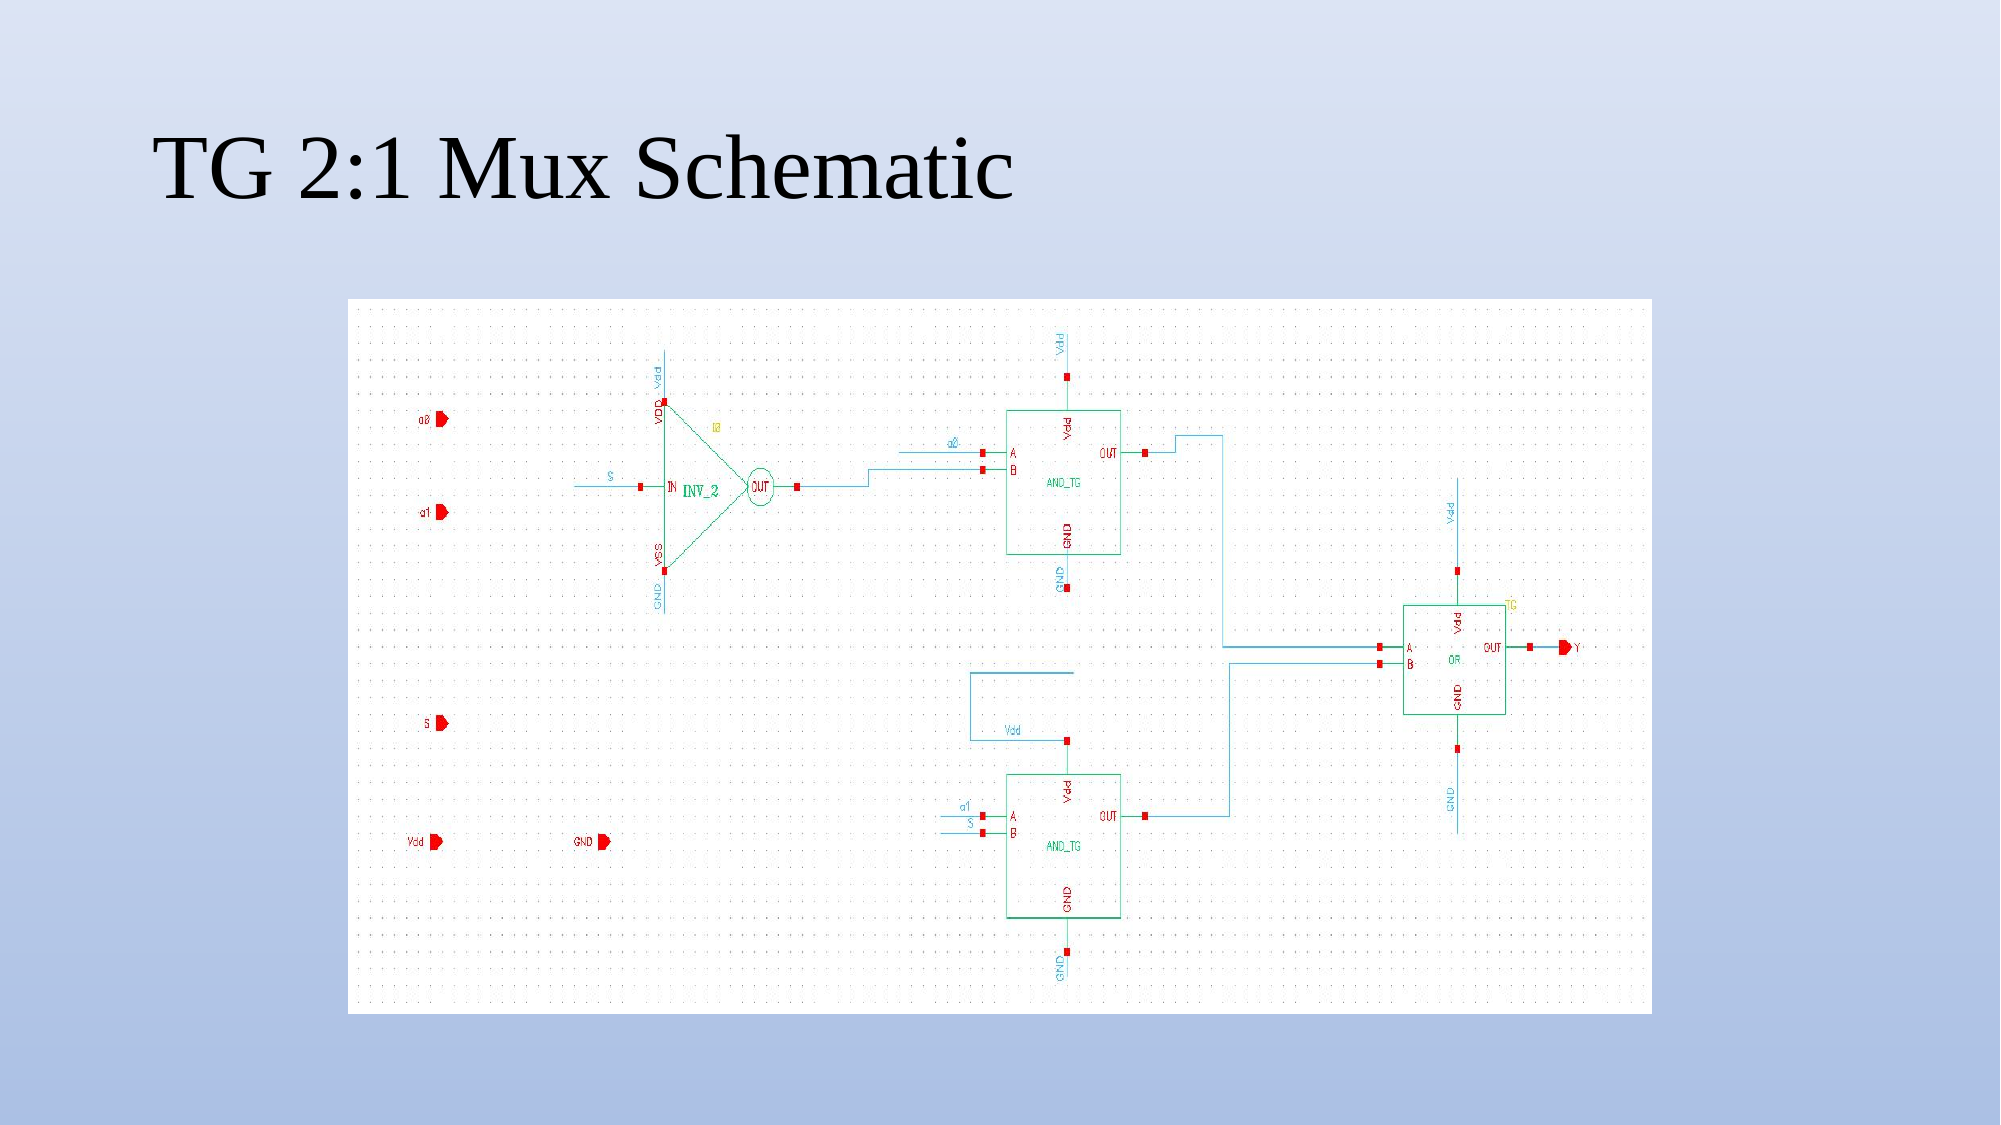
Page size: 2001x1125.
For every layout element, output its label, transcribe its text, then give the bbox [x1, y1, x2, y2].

title TG 2:1 Mux Schematic [137, 59, 1863, 278]
picture [348, 299, 1652, 1014]
